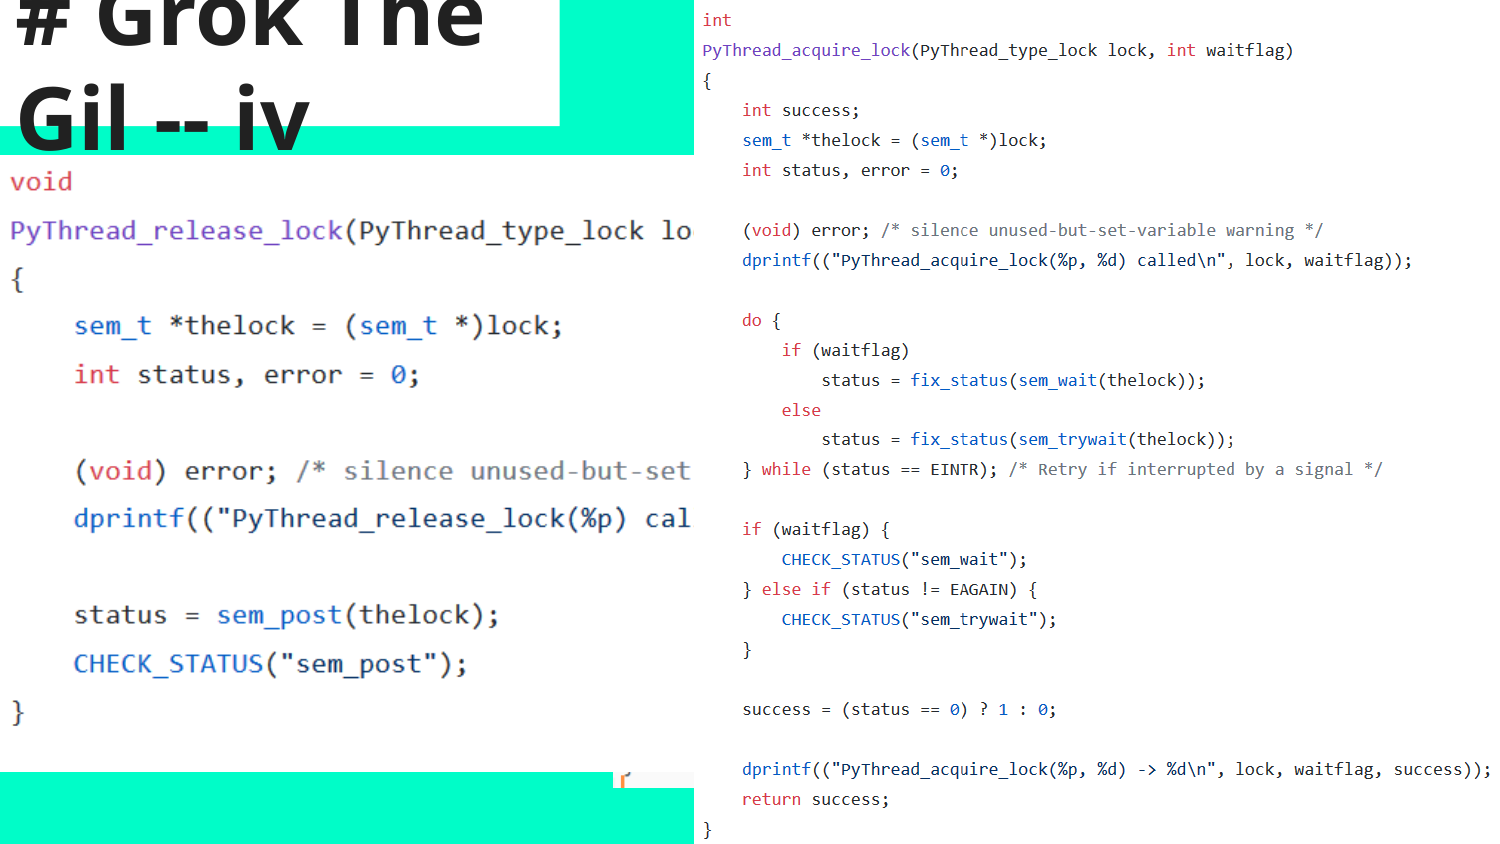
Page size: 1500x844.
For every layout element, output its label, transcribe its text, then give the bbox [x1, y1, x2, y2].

picture [0, 0, 1500, 844]
title # Grok The Gil -- iv [0, 0, 560, 127]
